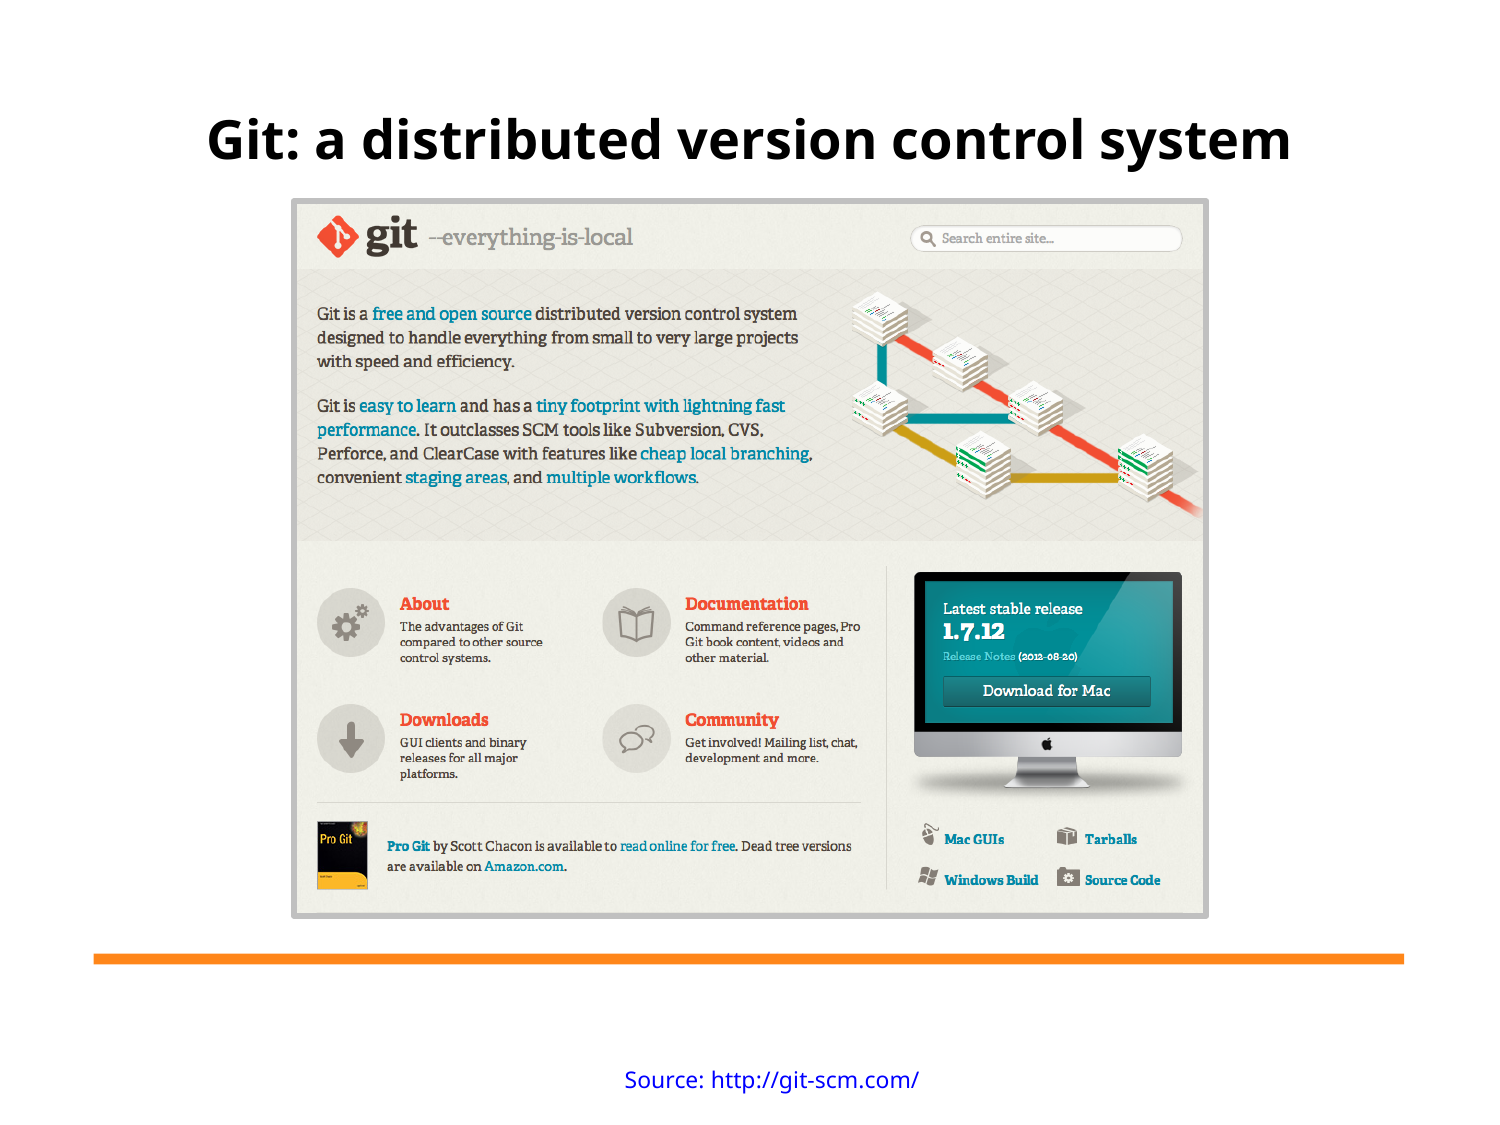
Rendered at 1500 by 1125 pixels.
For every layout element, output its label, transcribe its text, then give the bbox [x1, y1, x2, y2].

title Git: a distributed version control system [75, 44, 1426, 233]
text_box Source: http://git-scm.com/ [609, 1056, 891, 1098]
picture [0, 0, 1500, 1125]
